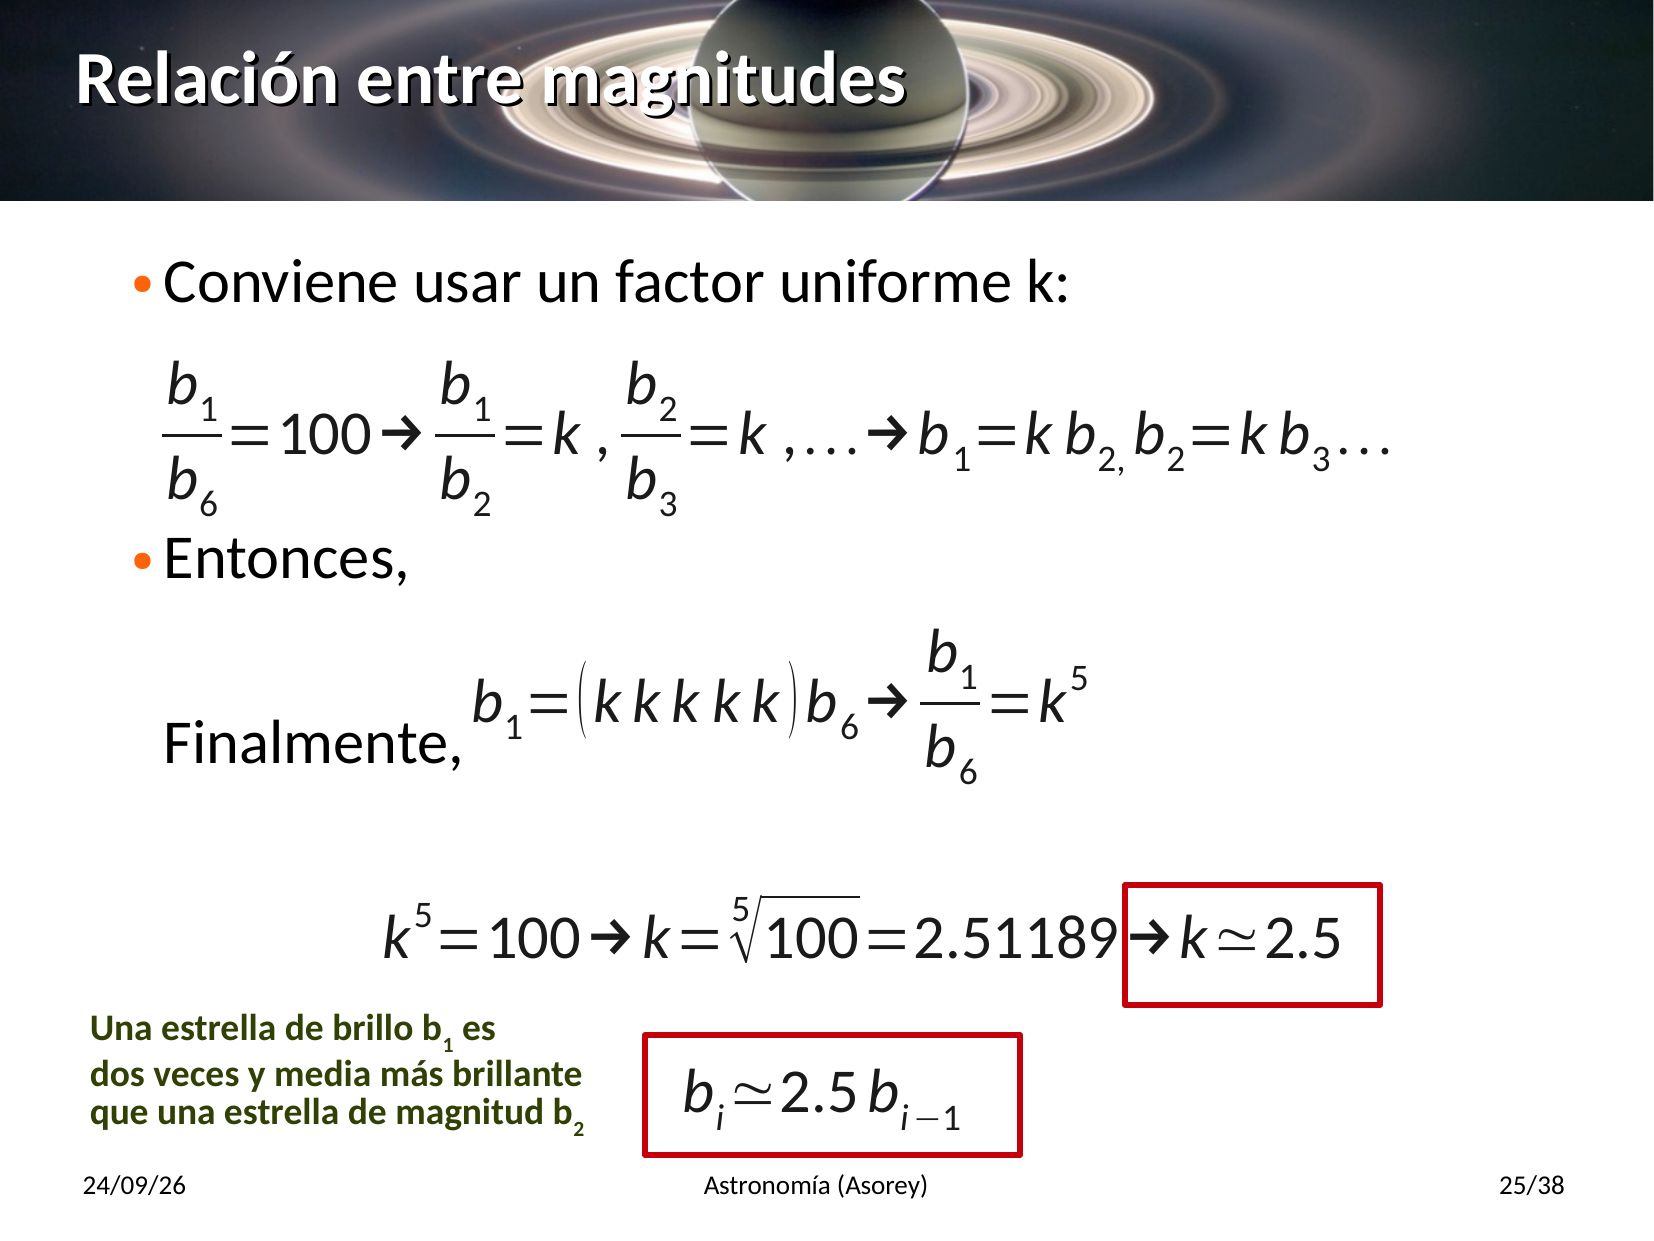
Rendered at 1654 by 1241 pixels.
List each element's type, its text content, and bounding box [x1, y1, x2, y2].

title Relación entre magnitudes [75, 19, 1564, 151]
chart [1128, 888, 1350, 975]
list Conviene usar un factor uniforme k: Entonces, Finalmente, [101, 255, 1591, 1156]
picture [0, 0, 1654, 201]
text_box Una estrella de brillo b1 es dos veces y media más brillante que una estrella de magnitud b2 [75, 1005, 609, 1174]
chart [152, 345, 1401, 528]
chart [375, 885, 1122, 975]
chart [675, 1053, 968, 1141]
list Conviene usar un factor uniforme k: Entonces, Finalmente, [648, 1038, 1017, 1152]
chart [463, 612, 1096, 796]
